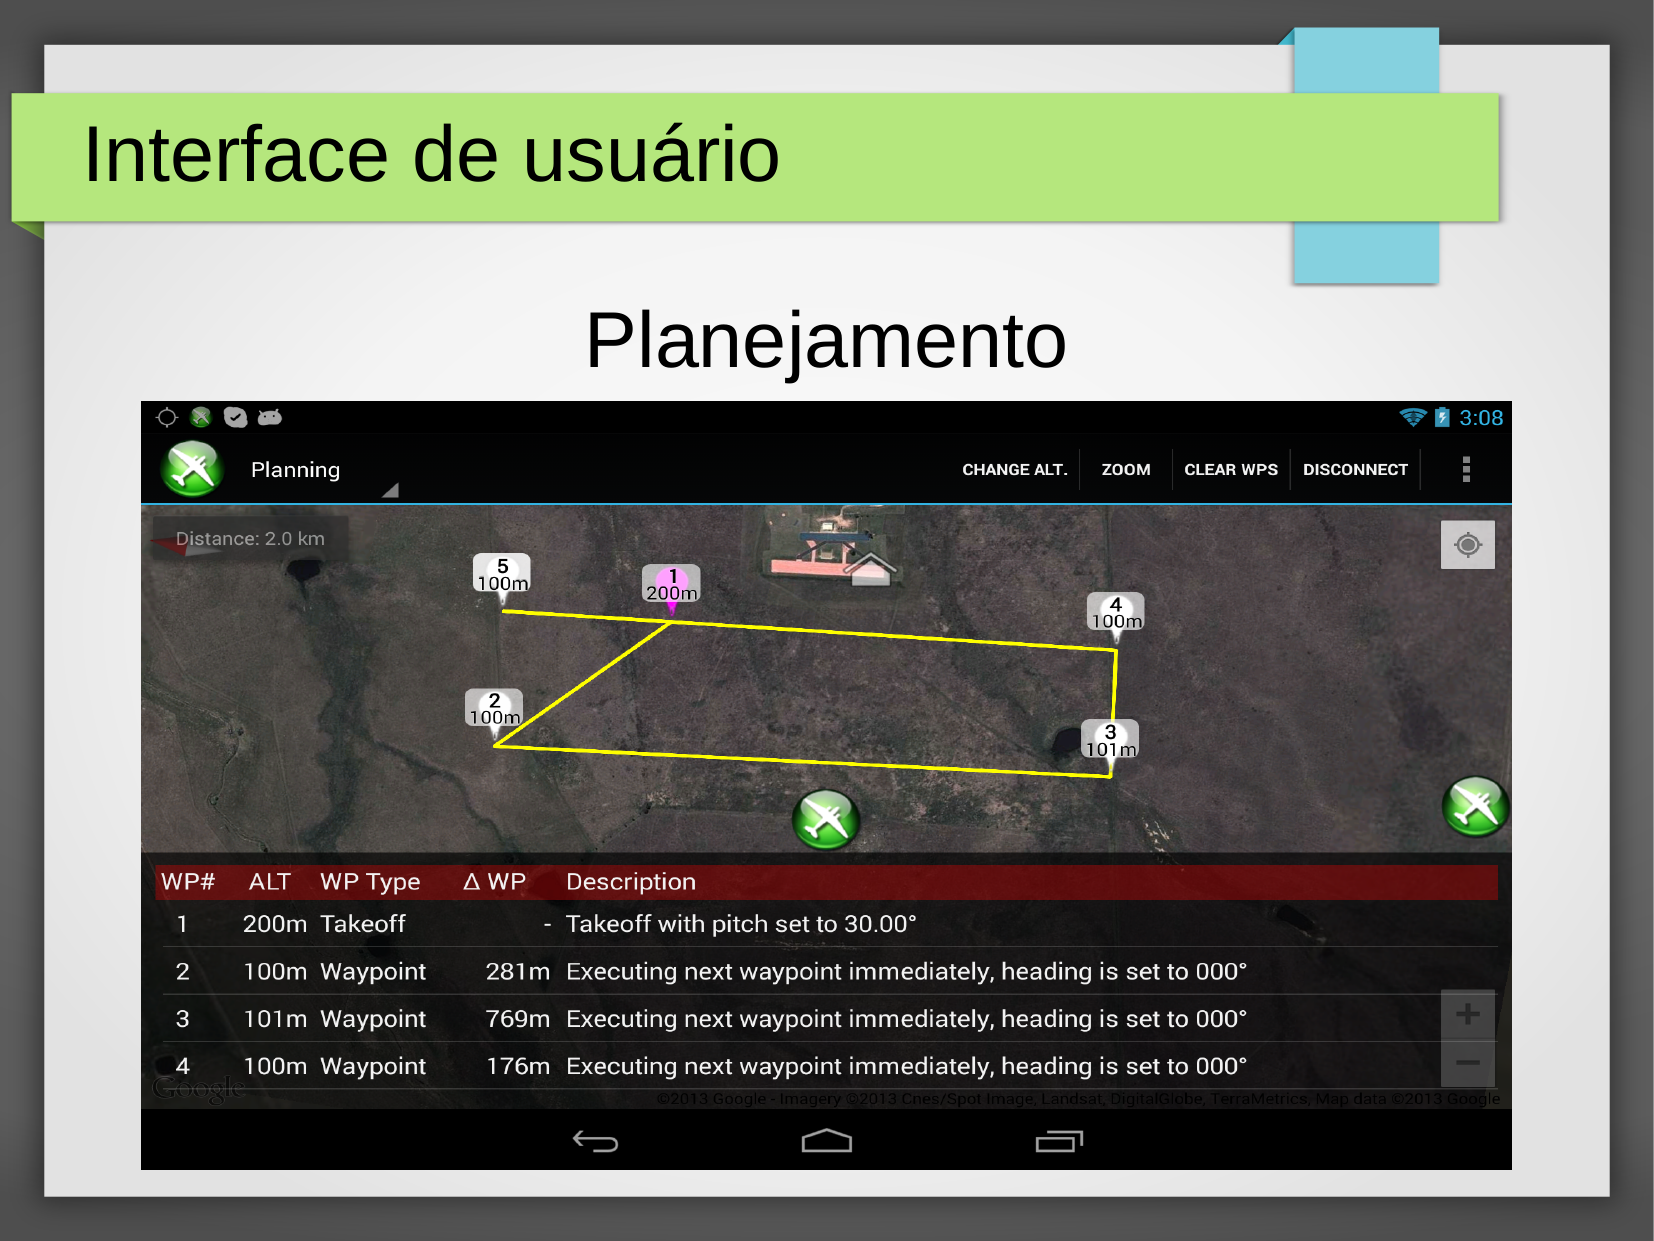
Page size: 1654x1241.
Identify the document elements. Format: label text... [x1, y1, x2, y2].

title Interface de usuário [82, 94, 1264, 213]
list Planejamento [82, 295, 1571, 438]
picture [0, 0, 1654, 1241]
